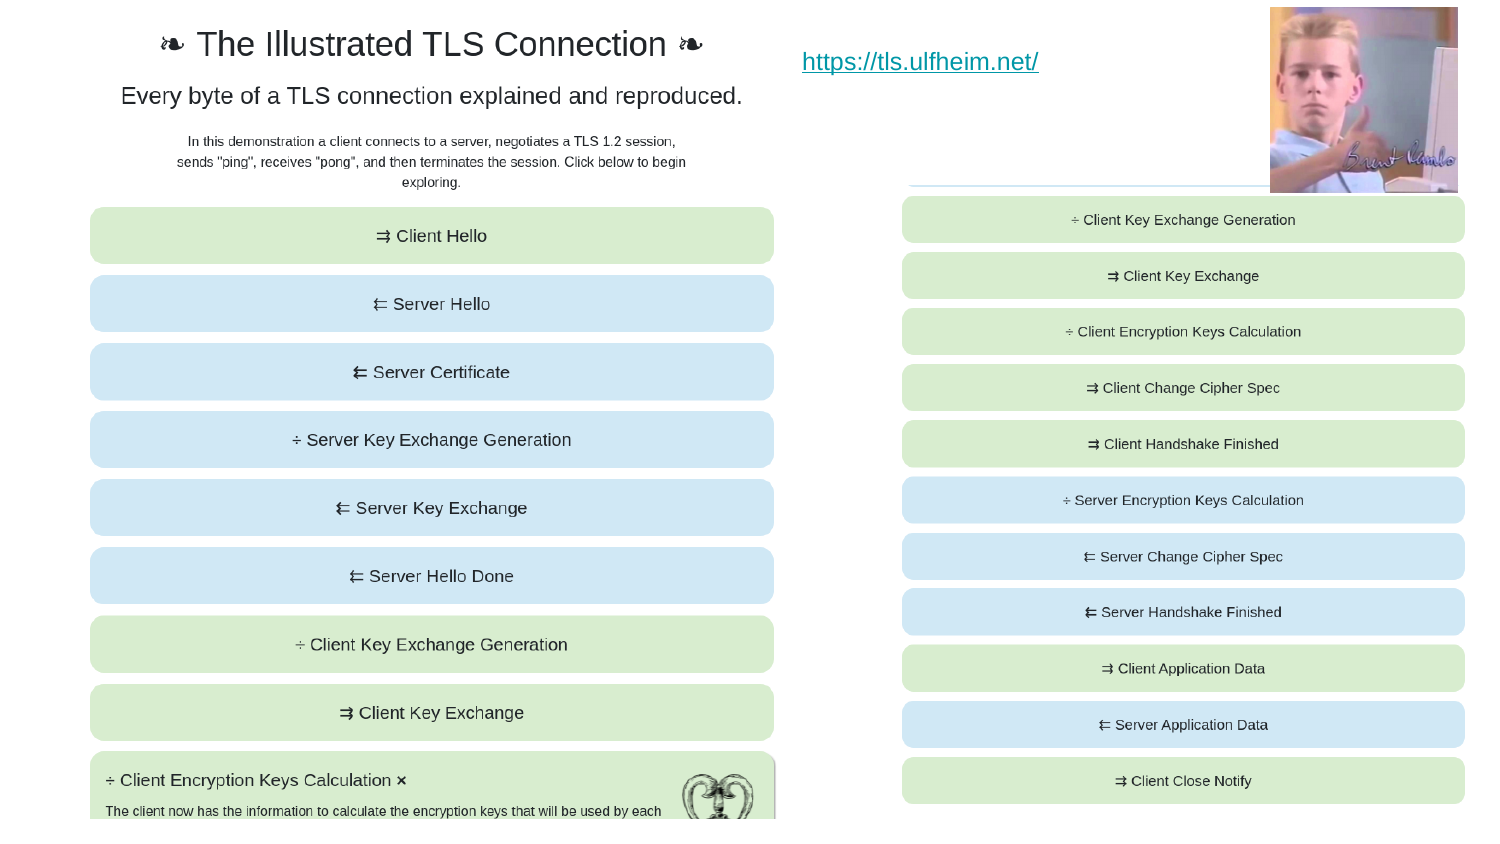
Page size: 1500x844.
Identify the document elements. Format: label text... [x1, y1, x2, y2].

picture [890, 7, 1471, 813]
list https://tls.ulfheim.net/ [787, 26, 1197, 92]
picture [24, 17, 817, 819]
